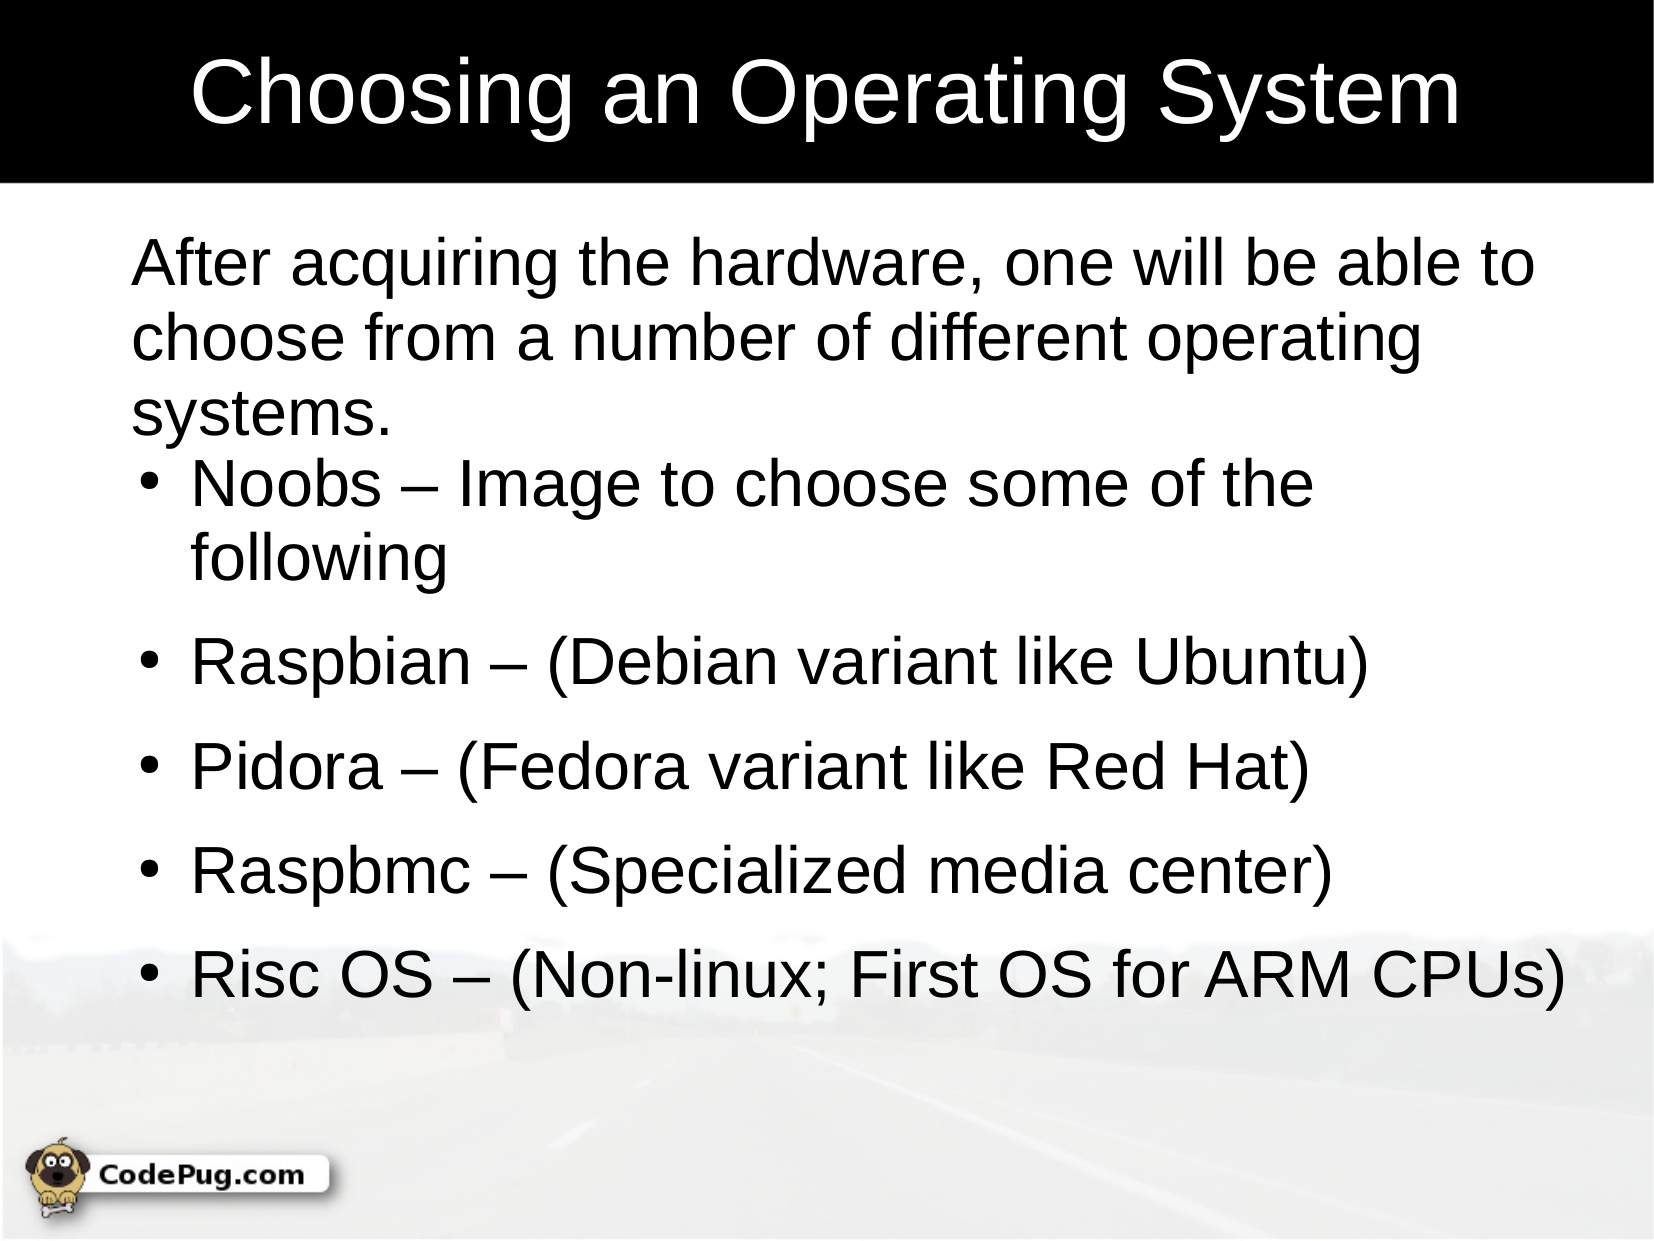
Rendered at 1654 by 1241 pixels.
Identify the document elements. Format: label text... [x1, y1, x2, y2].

text_box After acquiring the hardware, one will be able to choose from a number of different operating systems. [60, 225, 1606, 463]
list Noobs – Image to choose some of the following Raspbian – (Debian variant like Ubuntu) Pidora – (Fedora variant like Red Hat) Raspbmc – (Specialized media center) Risc OS – (Non-linux; First OS for ARM CPUs) [120, 463, 1594, 1036]
picture [0, 0, 1654, 1241]
title Choosing an Operating System [82, 19, 1571, 166]
